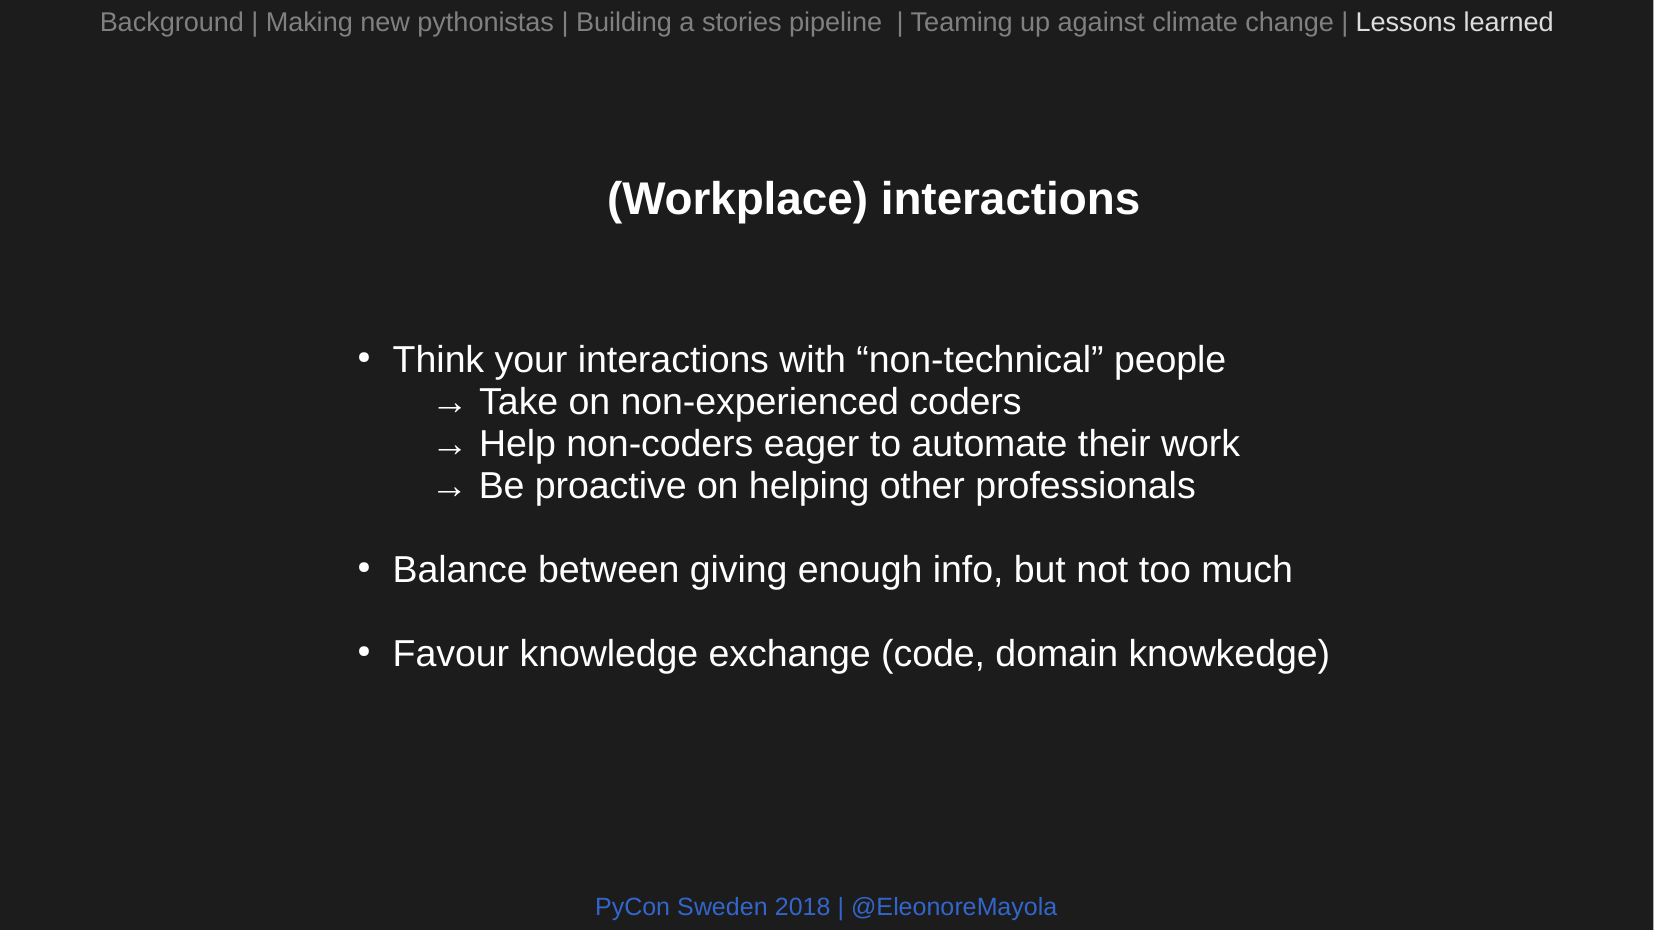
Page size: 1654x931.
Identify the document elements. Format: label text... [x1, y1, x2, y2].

text_box (Workplace) interactions [354, 165, 1394, 283]
text_box PyCon Sweden 2018 | @EleonoreMayola [460, 885, 1193, 931]
text_box Background | Making new pythonistas | Building a stories pipeline | Teaming up against climate change | Lessons learned [0, 0, 1654, 57]
text_box [992, 224, 1453, 626]
text_box Think your interactions with “non-technical” people → Take on non-experienced coders → Help non-coders eager to automate their work → Be proactive on helping other professionals Balance between giving enough info, but not too much Favour knowledge exchange (code, domain knowkedge) [342, 330, 1365, 682]
